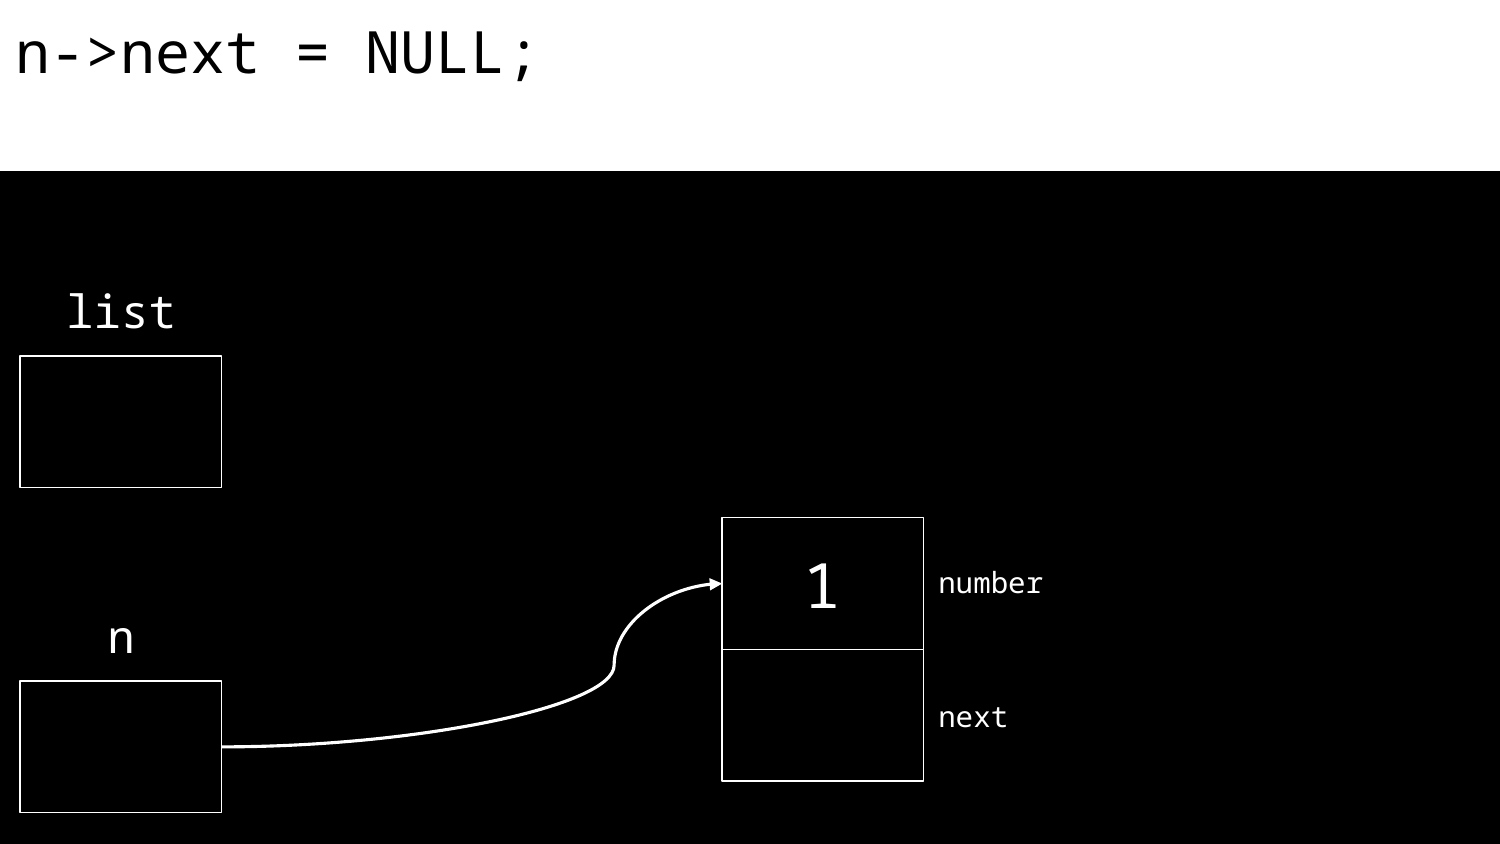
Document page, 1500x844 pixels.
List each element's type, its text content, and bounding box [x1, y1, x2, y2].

text_box next [923, 683, 1098, 749]
text_box number [923, 549, 1098, 615]
text_box 1 [722, 517, 924, 649]
text_box n [50, 592, 192, 659]
title n->next = NULL; [0, 0, 1500, 171]
text_box list [50, 267, 192, 334]
